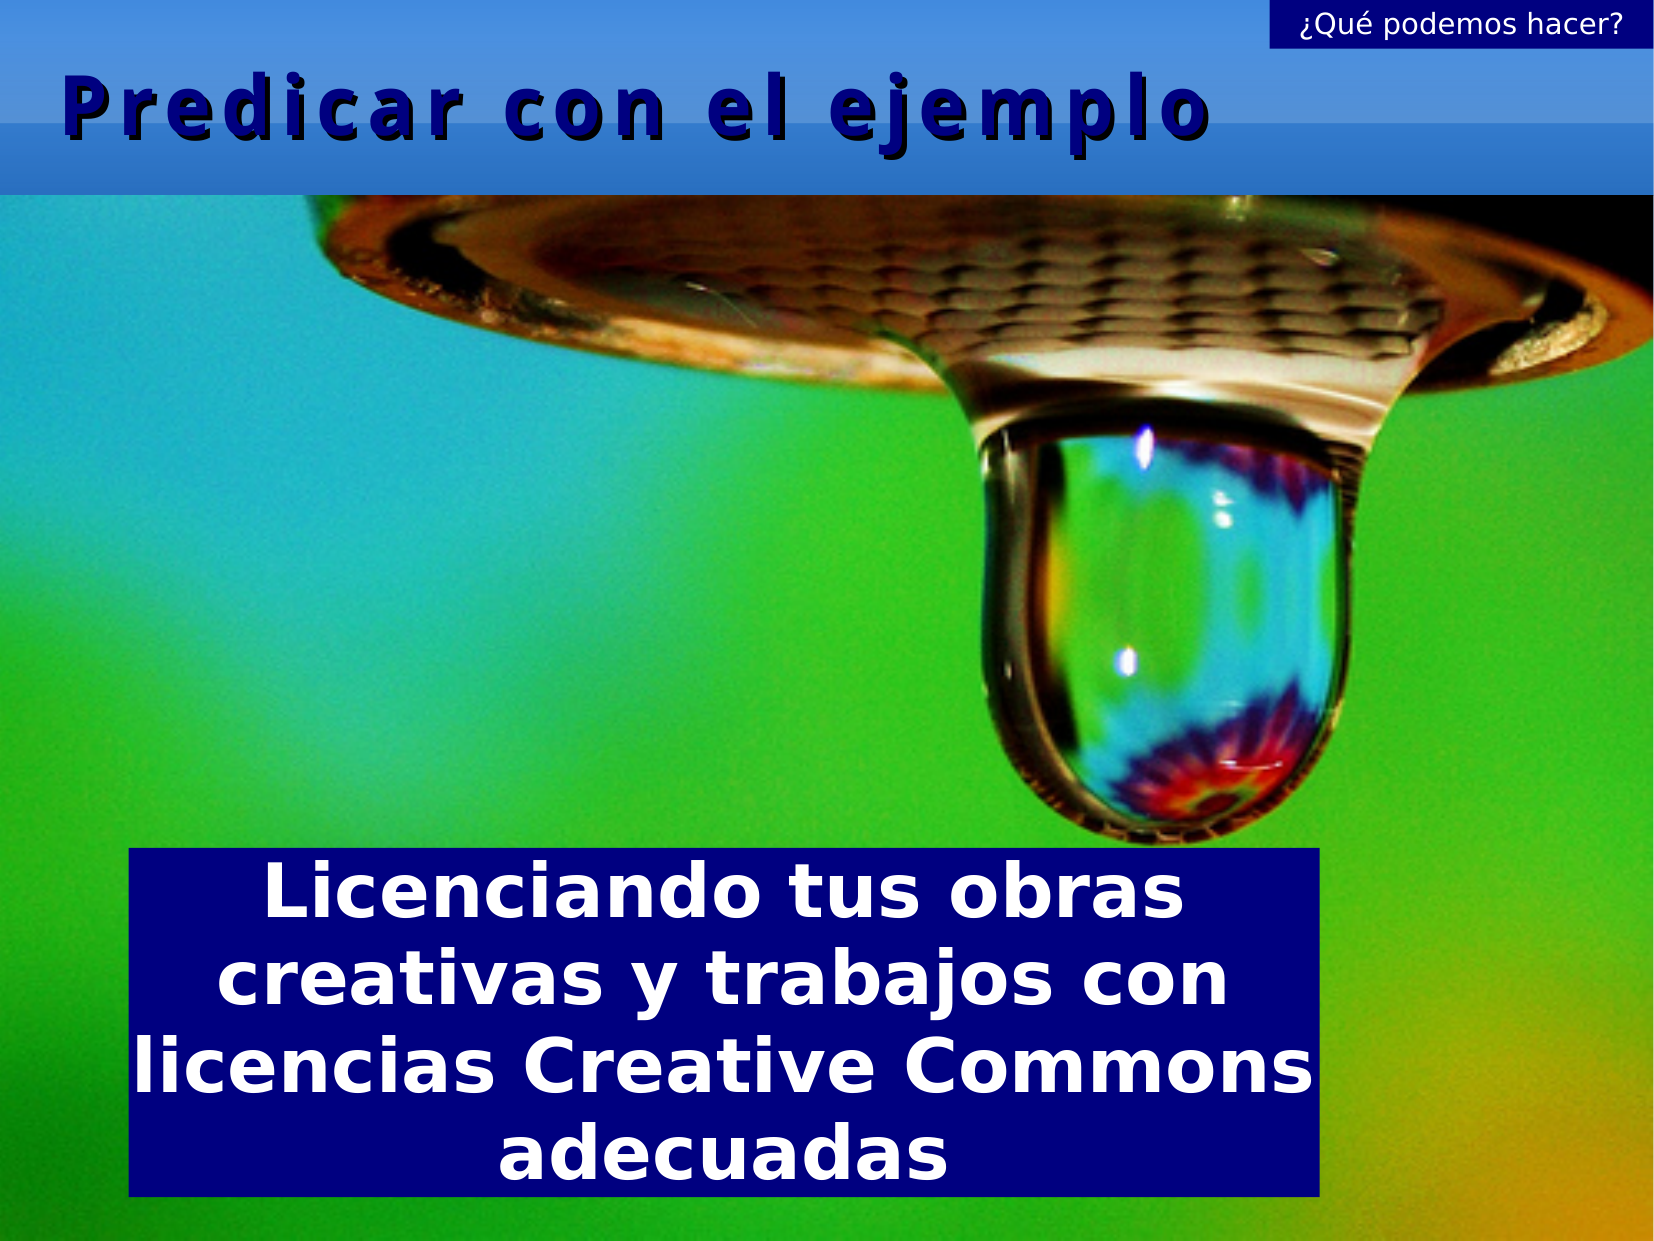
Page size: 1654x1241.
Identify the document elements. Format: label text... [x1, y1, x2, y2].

list Licenciando tus obras creativas y trabajos con licencias Creative Commons adecuadas [128, 847, 1320, 1198]
title Predicar con el ejemplo [59, 29, 1654, 178]
text_box ¿Qué podemos hacer? [1269, 0, 1654, 48]
picture [0, 0, 1654, 1241]
